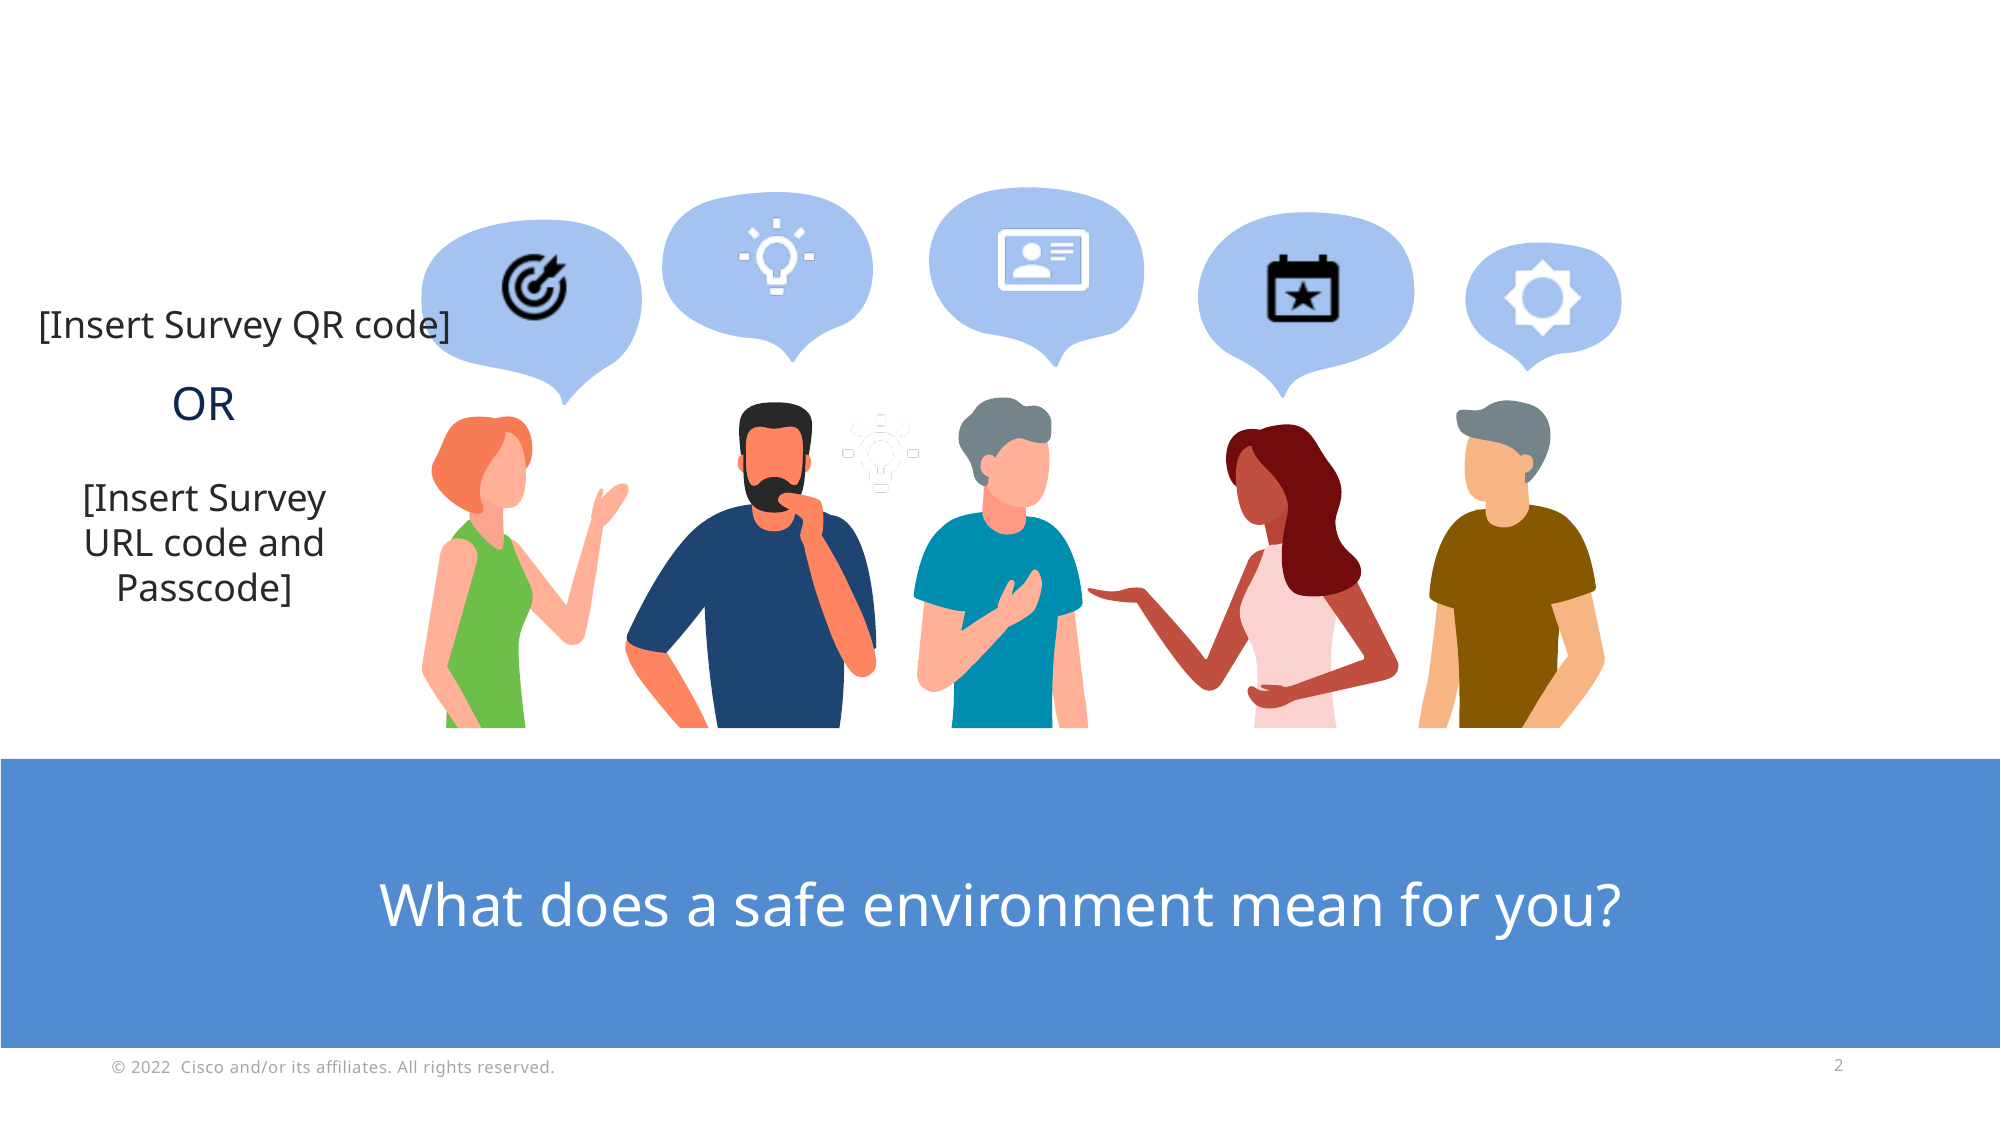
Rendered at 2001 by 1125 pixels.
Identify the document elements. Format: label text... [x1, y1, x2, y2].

text_box [625, 402, 877, 729]
text_box [662, 192, 873, 363]
text_box OR [103, 367, 304, 438]
picture [1502, 257, 1584, 339]
text_box [1087, 424, 1399, 728]
picture [736, 215, 818, 299]
picture [998, 219, 1089, 302]
text_box [1465, 242, 1622, 372]
text_box [913, 397, 1088, 729]
text_box [1198, 212, 1415, 398]
picture [496, 248, 573, 327]
picture [1256, 248, 1351, 329]
text_box [421, 219, 642, 406]
picture [840, 412, 922, 496]
text_box [421, 416, 629, 729]
text_box [929, 187, 1145, 367]
text_box What does a safe environment mean for you? [0, 758, 2000, 1048]
text_box [Insert Survey QR code] [23, 293, 467, 354]
text_box [1418, 400, 1605, 729]
text_box [Insert Survey URL code and Passcode] [37, 466, 372, 662]
